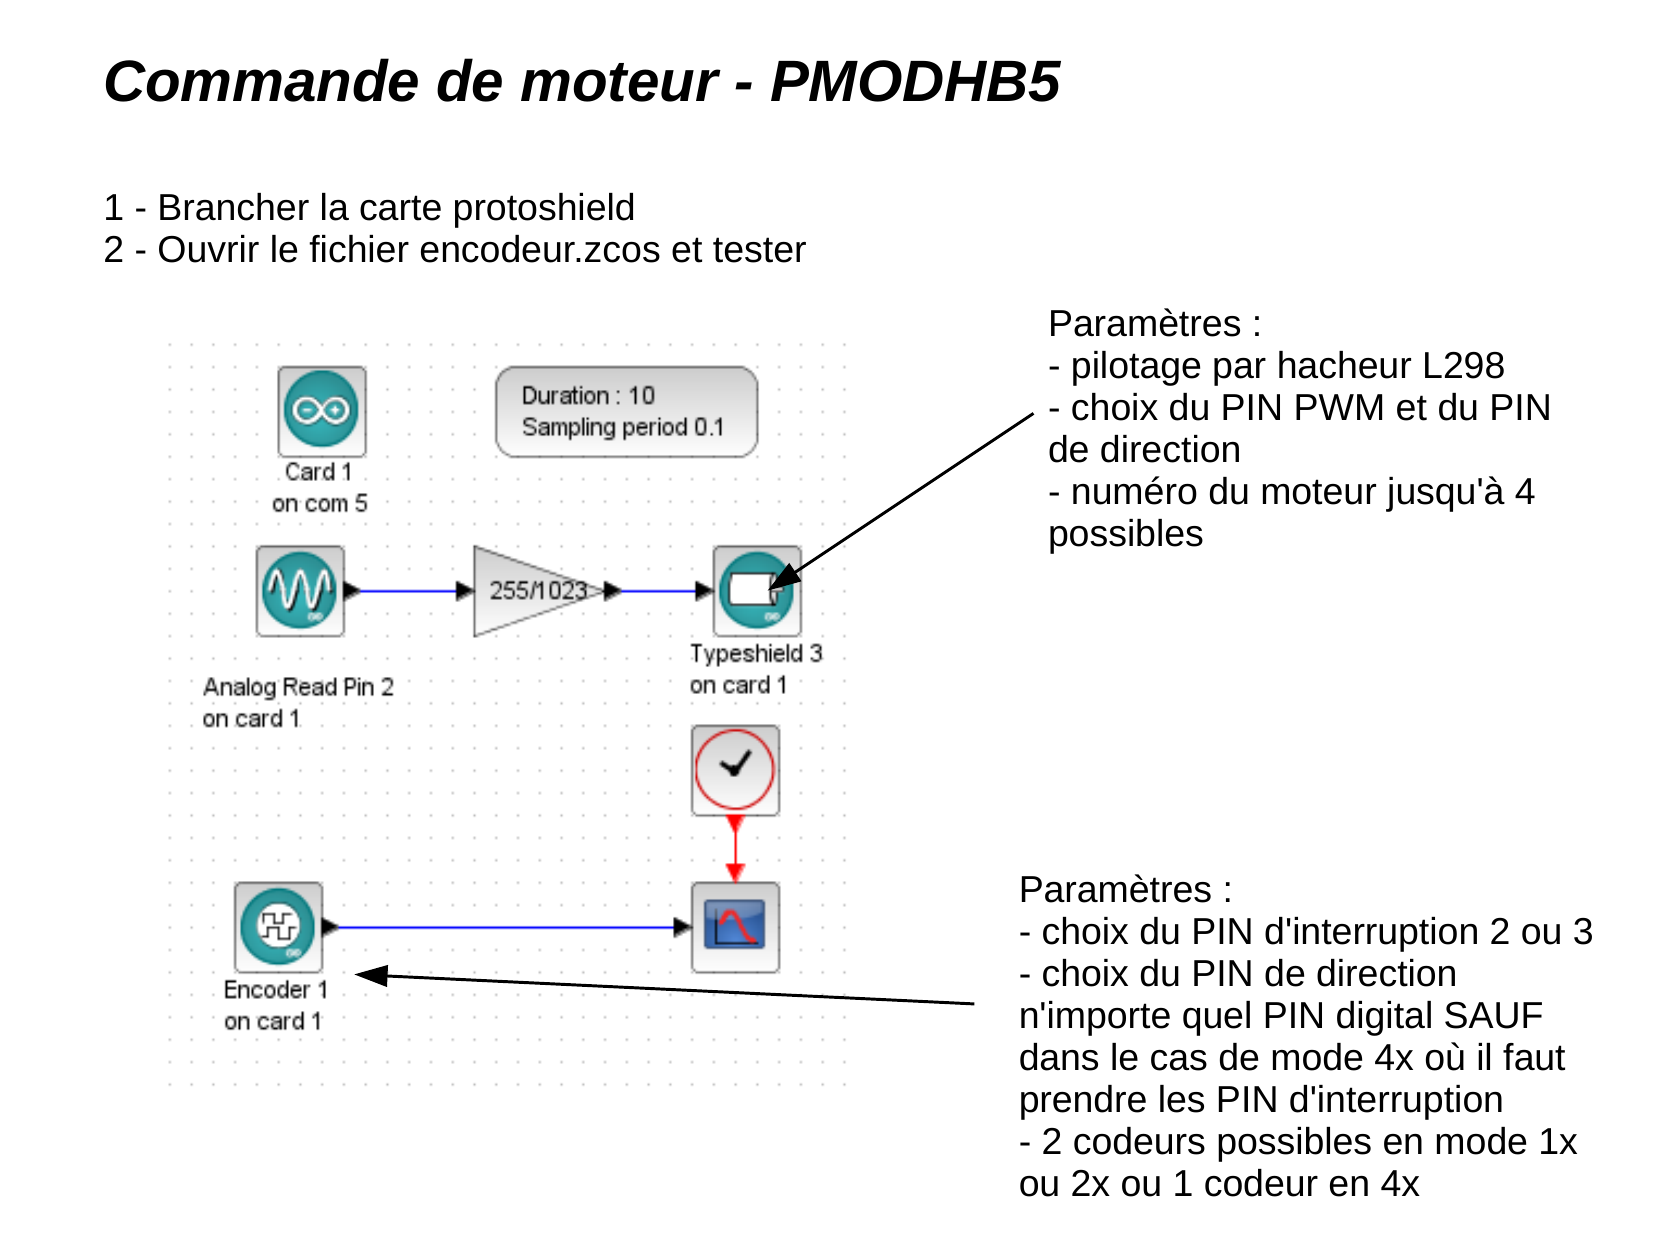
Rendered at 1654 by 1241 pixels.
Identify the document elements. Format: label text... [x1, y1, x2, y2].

text_box Commande de moteur - PMODHB5 [88, 41, 1477, 123]
text_box Paramètres : - pilotage par hacheur L298 - choix du PIN PWM et du PIN de direction - numéro du moteur jusqu'à 4 possibles [1033, 295, 1595, 563]
text_box 1 - Brancher la carte protoshield 2 - Ouvrir le fichier encodeur.zcos et tester [88, 179, 827, 279]
picture [165, 324, 857, 1093]
text_box Paramètres : - choix du PIN d'interruption 2 ou 3 - choix du PIN de direction n'importe quel PIN digital SAUF dans le cas de mode 4x où il faut prendre les PIN d'interruption - 2 codeurs possibles en mode 1x ou 2x ou 1 codeur en 4x [1003, 860, 1625, 1213]
